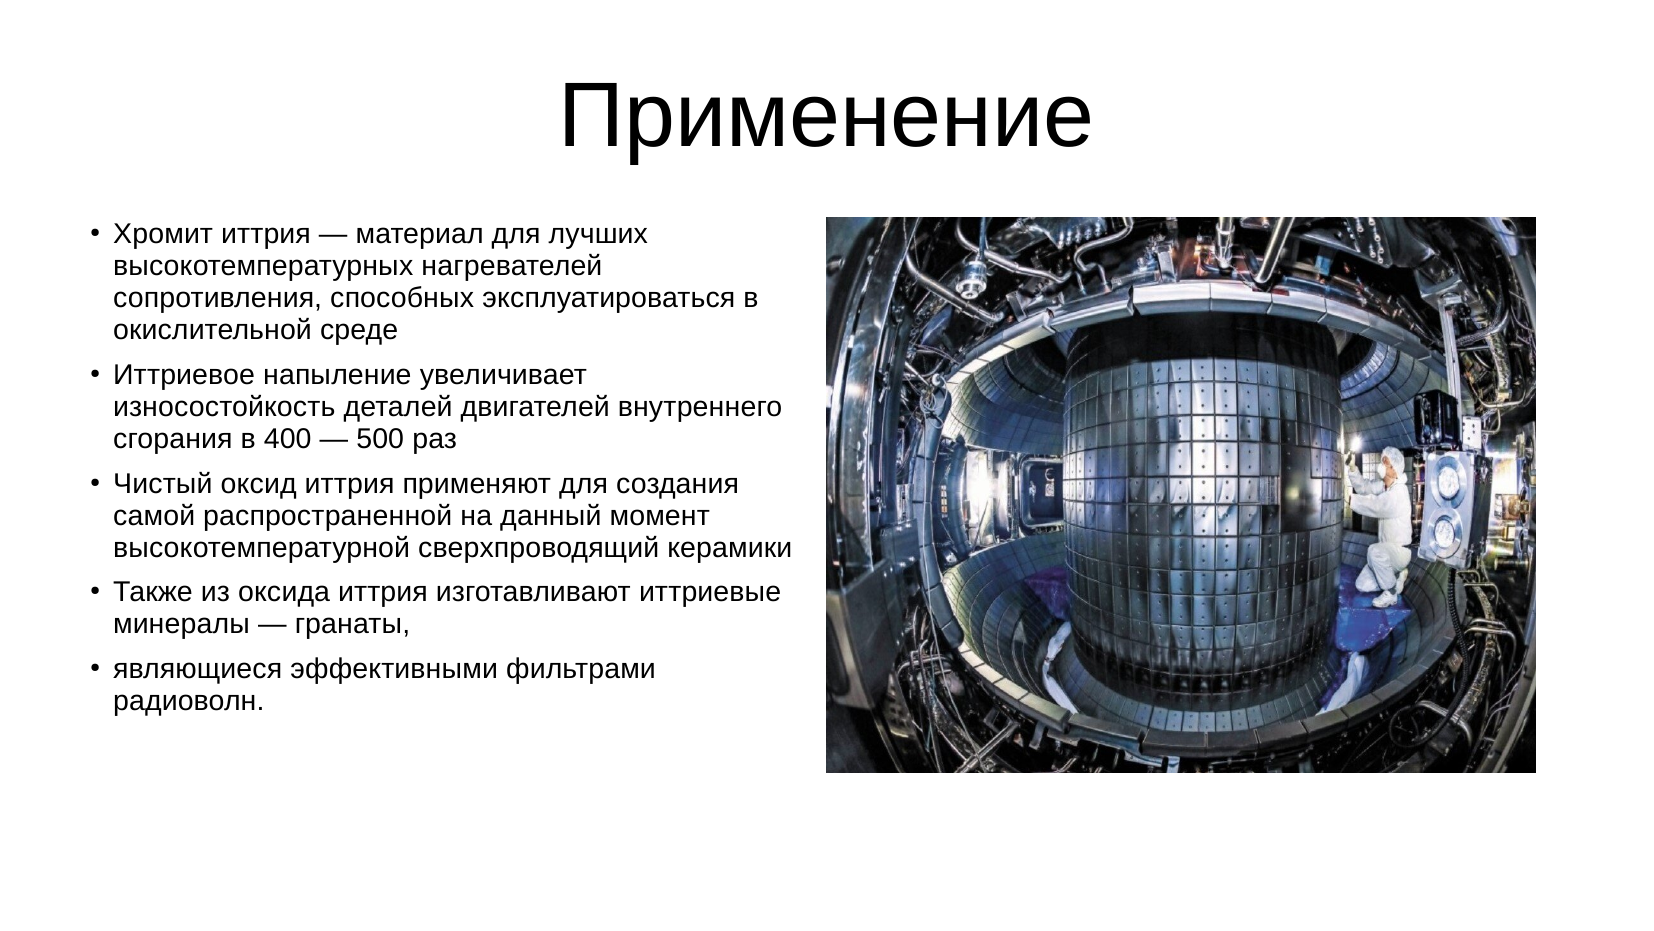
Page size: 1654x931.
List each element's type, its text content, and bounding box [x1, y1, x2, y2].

list Хромит иттрия — материал для лучших высокотемпературных нагревателей сопротивления, способных эксплуатироваться в окислительной среде Иттриевое напыление увеличивает износостойкость деталей двигателей внутреннего сгорания в 400 — 500 раз Чистый оксид иттрия применяют для создания самой распространенной на данный момент высокотемпературной сверхпроводящий керамики Также из оксида иттрия изготавливают иттриевые минералы — гранаты, являющиеся эффективными фильтрами радиоволн. [82, 217, 798, 758]
picture [826, 217, 1536, 773]
title Применение [82, 37, 1571, 193]
